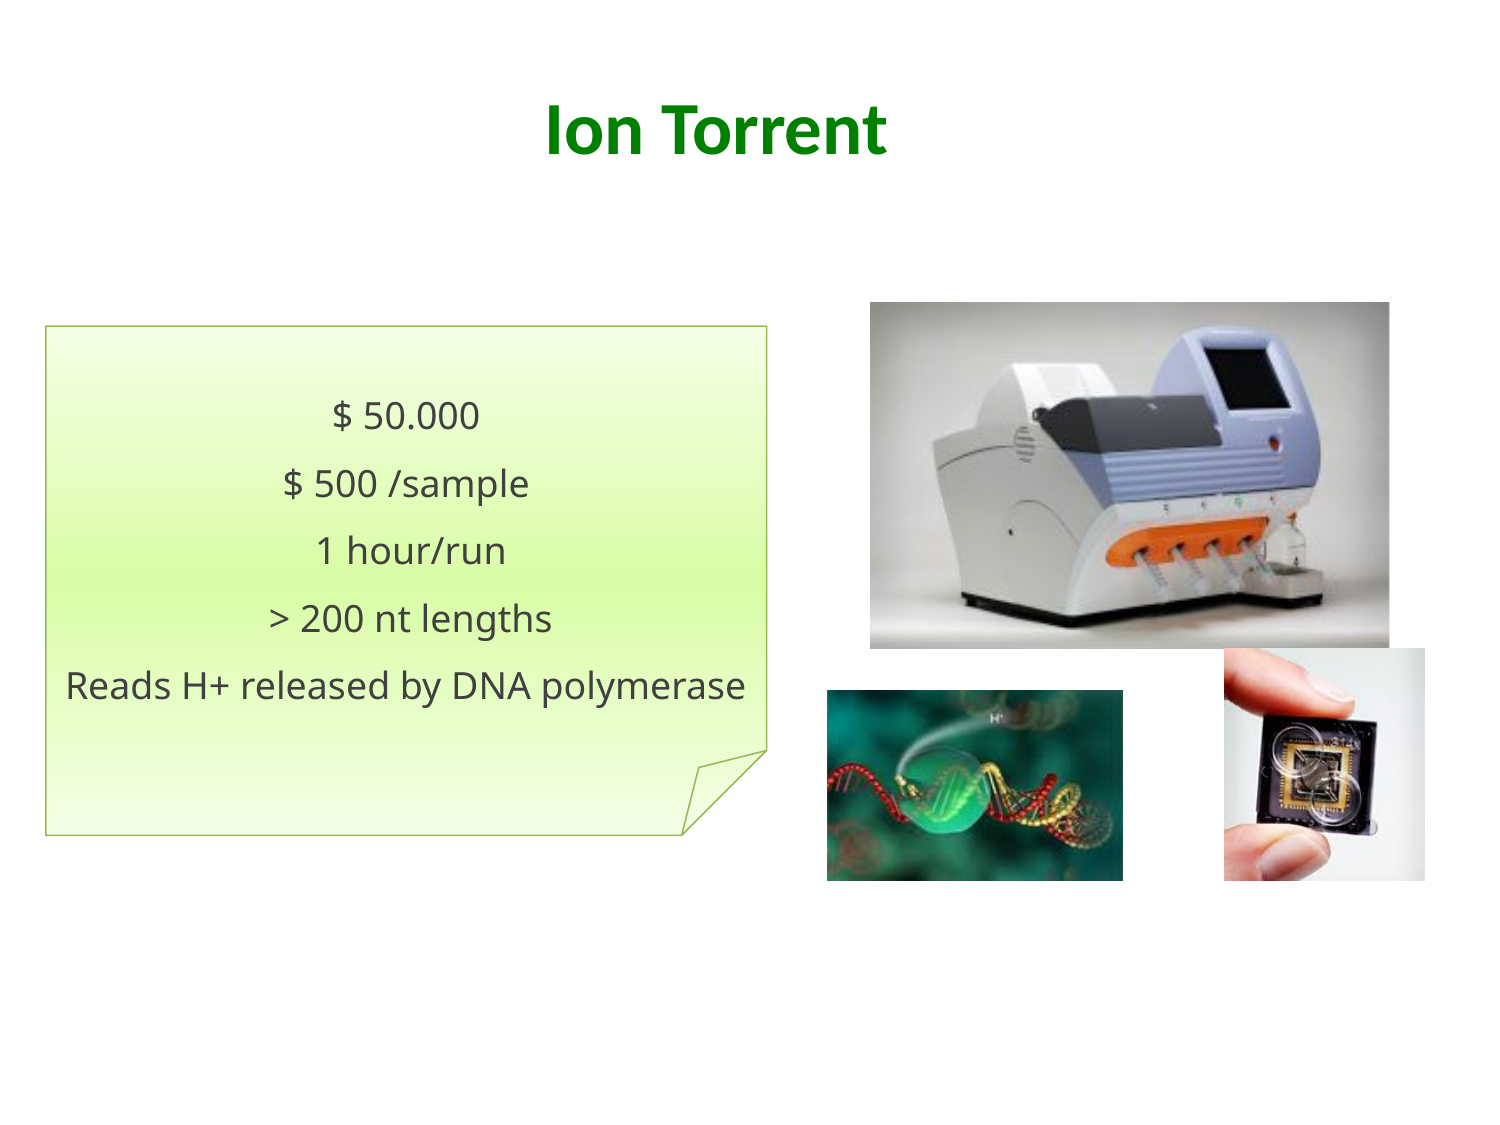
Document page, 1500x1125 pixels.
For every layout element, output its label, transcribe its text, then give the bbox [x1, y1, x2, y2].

text_box $ 50.000 $ 500 /sample 1 hour/run > 200 nt lengths Reads H+ released by DNA polymerase [45, 326, 767, 836]
text_box Ion Torrent [41, 30, 1392, 219]
picture [827, 690, 1123, 881]
picture [870, 302, 1425, 881]
